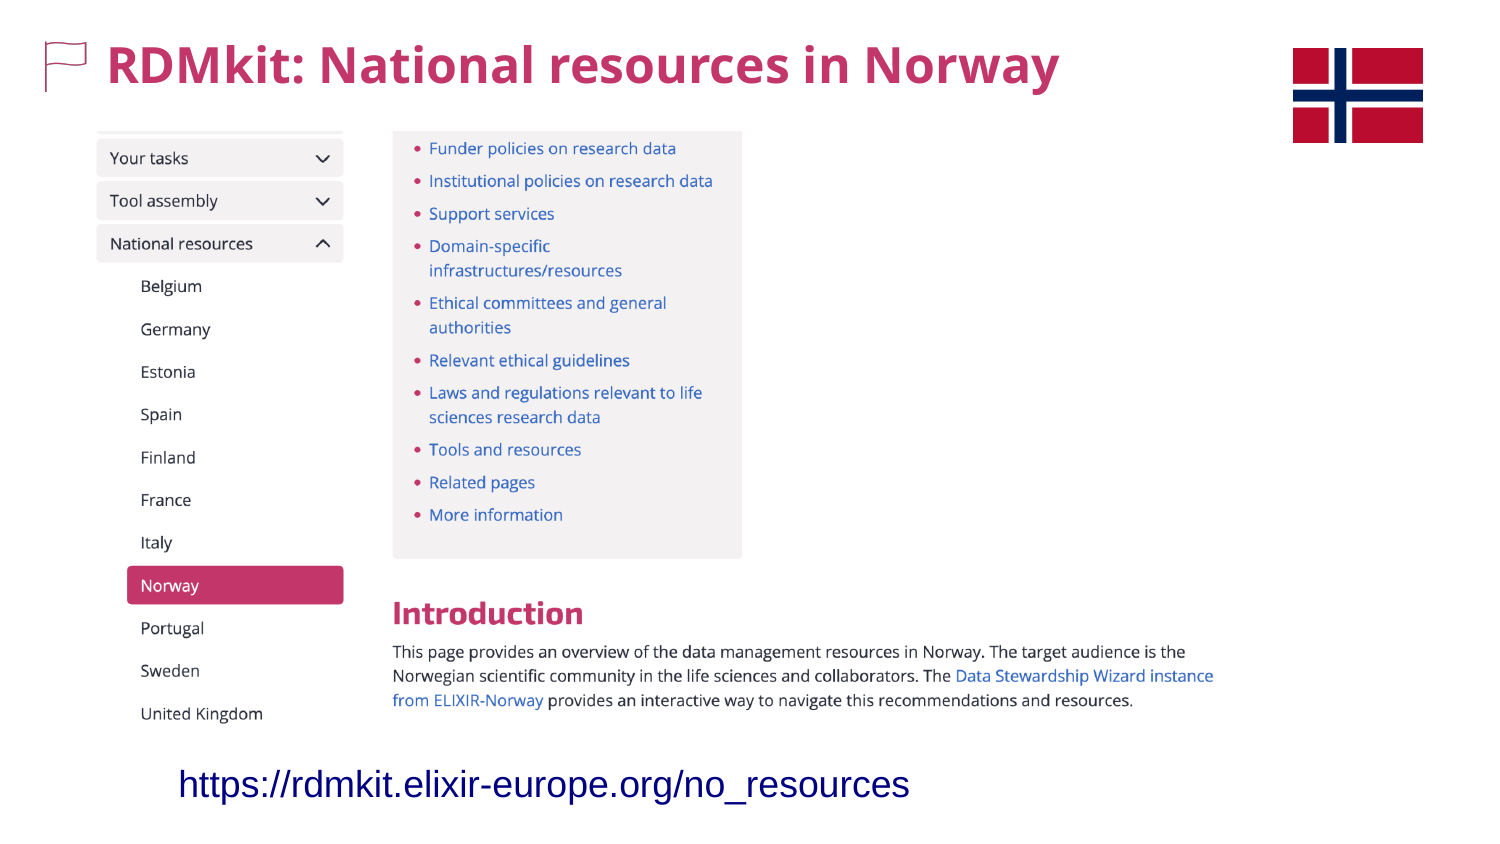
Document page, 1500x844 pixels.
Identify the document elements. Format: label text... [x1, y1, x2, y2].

picture [88, 131, 1235, 730]
picture [1293, 48, 1423, 143]
text_box https://rdmkit.elixir-europe.org/no_resources [167, 754, 1206, 827]
picture [27, 37, 105, 97]
title RDMkit: National resources in Norway [91, 25, 1489, 120]
